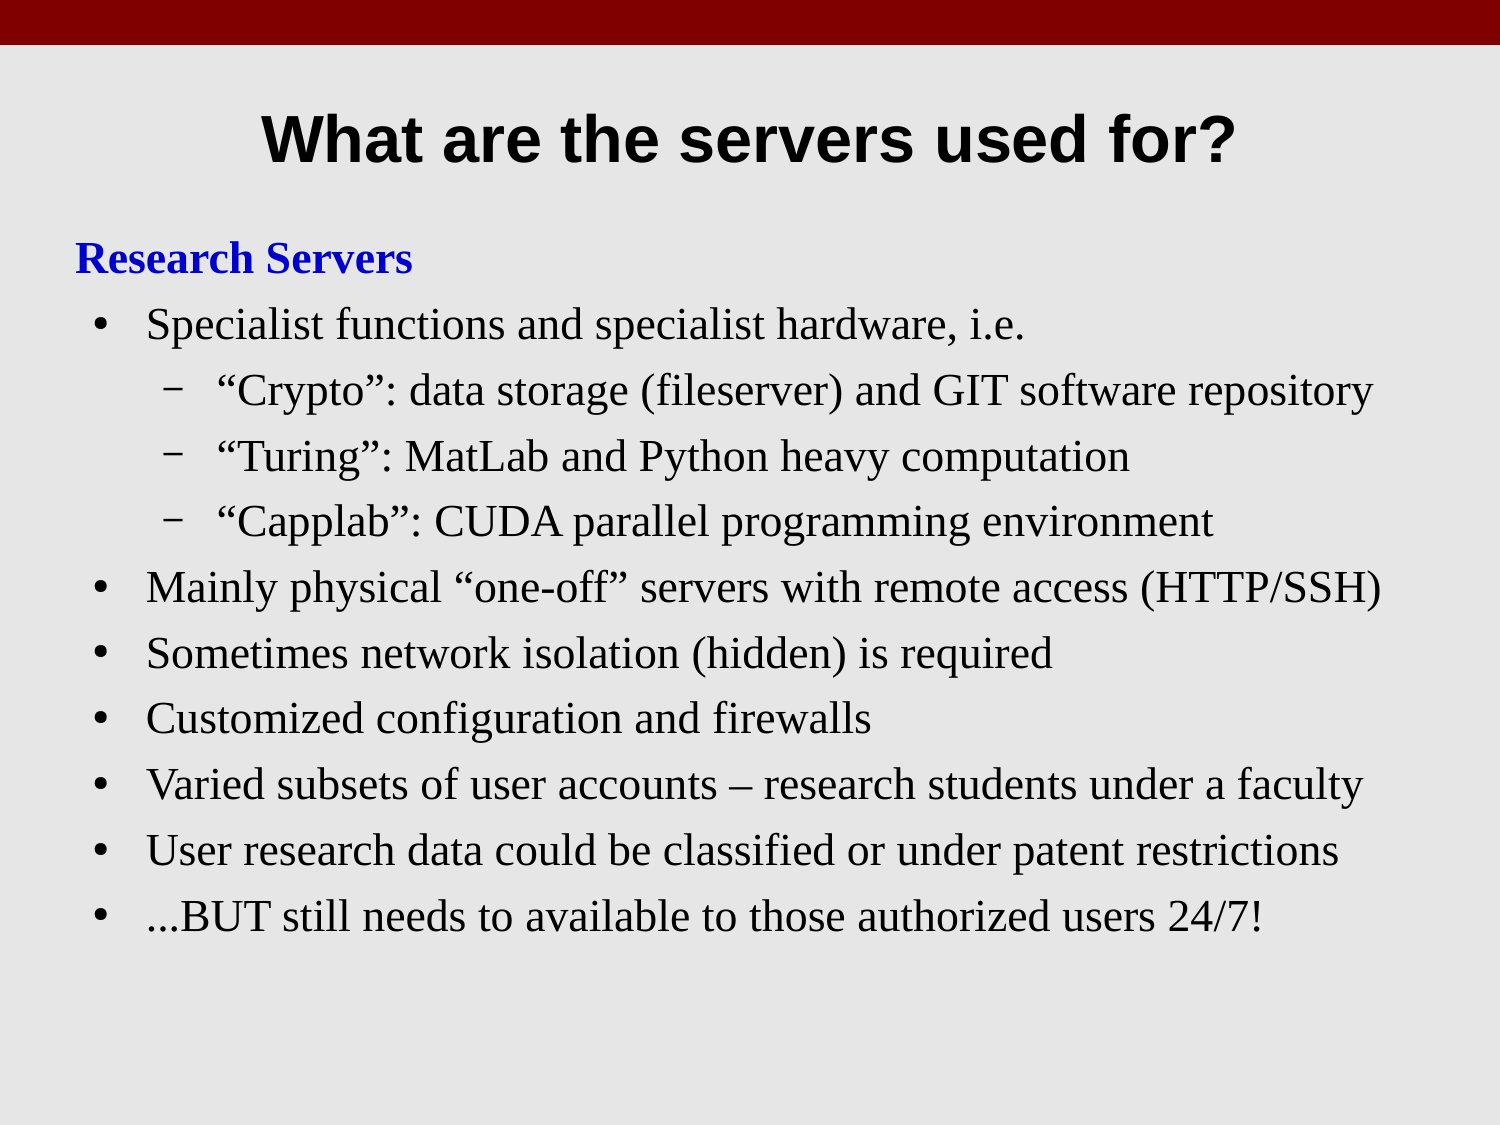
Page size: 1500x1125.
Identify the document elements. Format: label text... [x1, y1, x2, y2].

title What are the servers used for? [75, 45, 1425, 233]
list Research Servers Specialist functions and specialist hardware, i.e. “Crypto”: data storage (fileserver) and GIT software repository “Turing”: MatLab and Python heavy computation “Capplab”: CUDA parallel programming environment Mainly physical “one-off” servers with remote access (HTTP/SSH) Sometimes network isolation (hidden) is required Customized configuration and firewalls Varied subsets of user accounts – research students under a faculty User research data could be classified or under patent restrictions ...BUT still needs to available to those authorized users 24/7! [75, 233, 1425, 1096]
